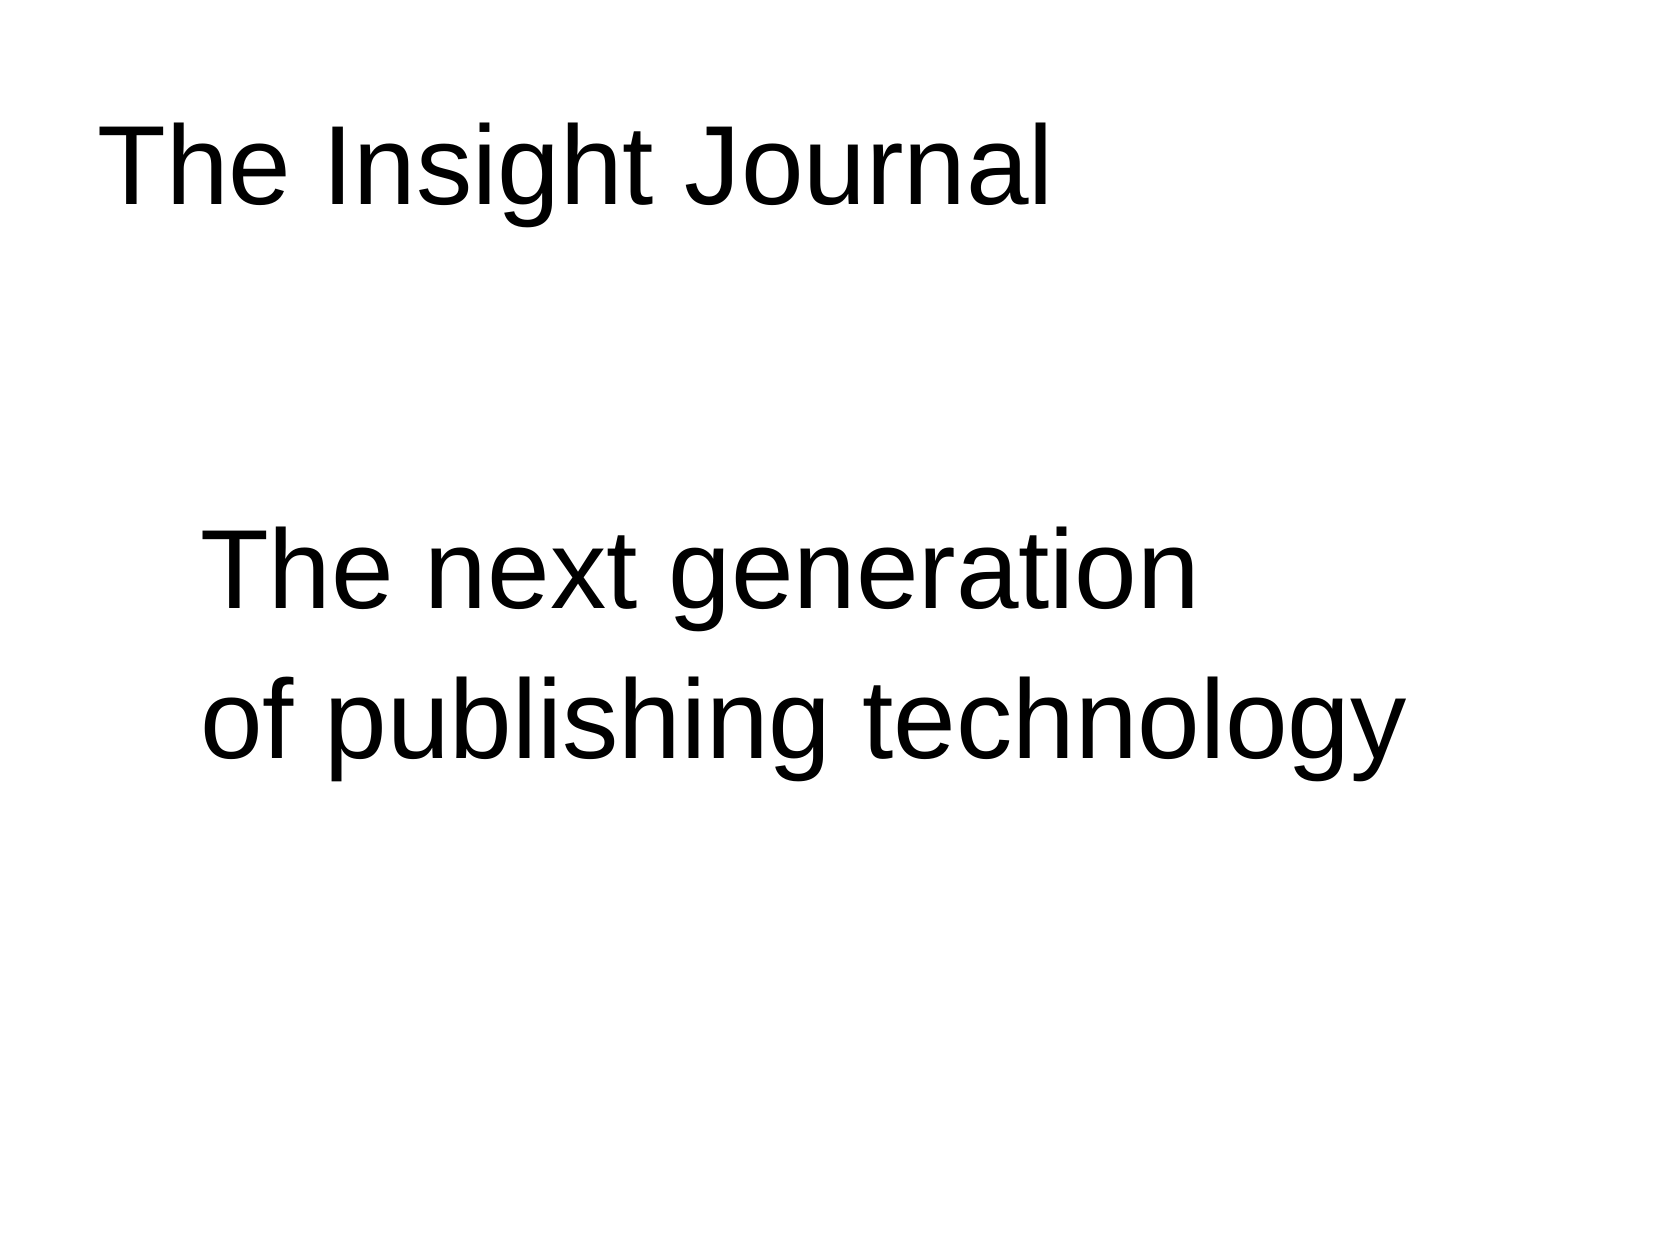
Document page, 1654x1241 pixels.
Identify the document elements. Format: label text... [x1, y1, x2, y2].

text_box The next generation of publishing technology [184, 411, 1563, 853]
title The Insight Journal [82, 41, 1571, 265]
